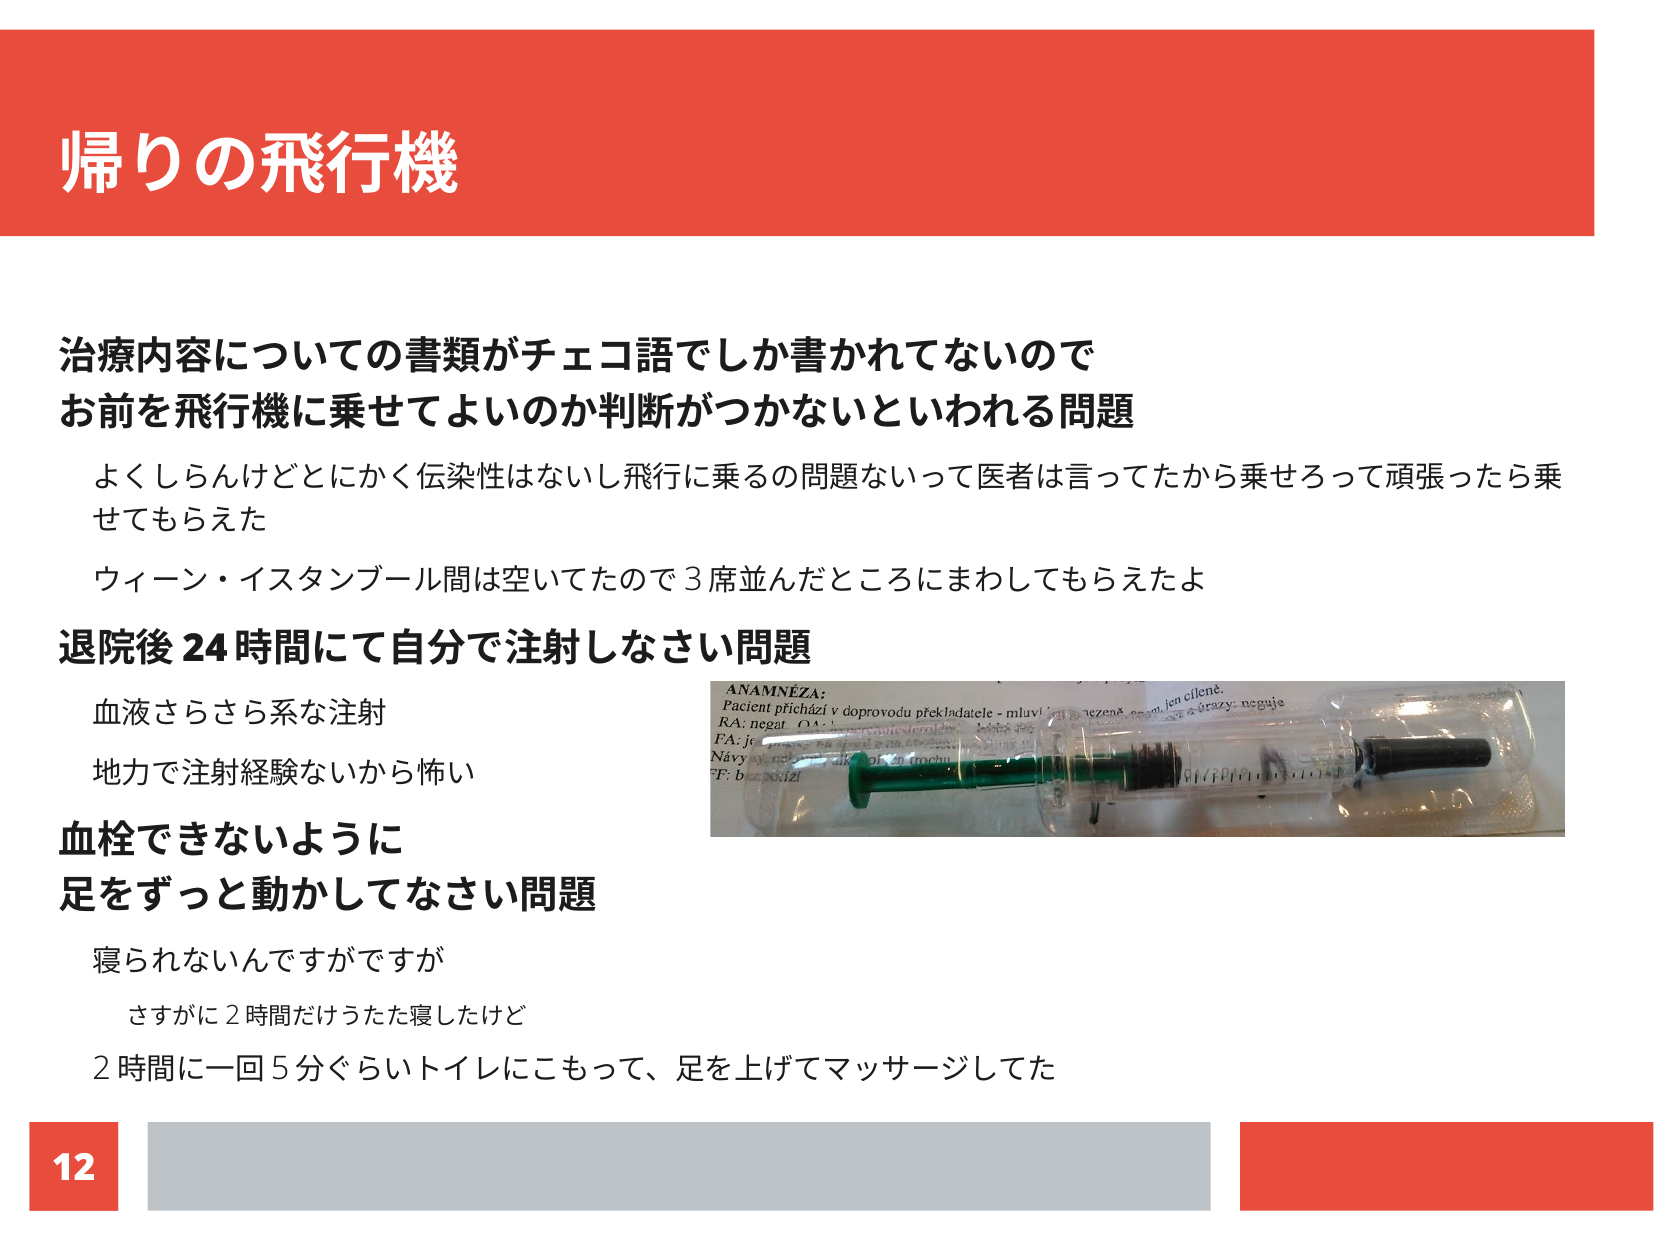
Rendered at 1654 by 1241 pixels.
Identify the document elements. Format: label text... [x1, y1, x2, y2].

list 治療内容についての書類がチェコ語でしか書かれてないので お前を飛行機に乗せてよいのか判断がつかないといわれる問題 よくしらんけどとにかく伝染性はないし飛行に乗るの問題ないって医者は言ってたから乗せろって頑張ったら乗せてもらえた ウィーン・イスタンブール間は空いてたので3席並んだところにまわしてもらえたよ 退院後24時間にて自分で注射しなさい問題 血液さらさら系な注射 地力で注射経験ないから怖い 血栓できないように 足をずっと動かしてなさい問題 寝られないんですがですが さすがに2時間だけうたた寝したけど 2時間に一回5分ぐらいトイレにこもって、足を上げてマッサージしてた [59, 324, 1565, 1093]
title 帰りの飛行機 [59, 59, 1595, 207]
picture [710, 681, 1565, 837]
